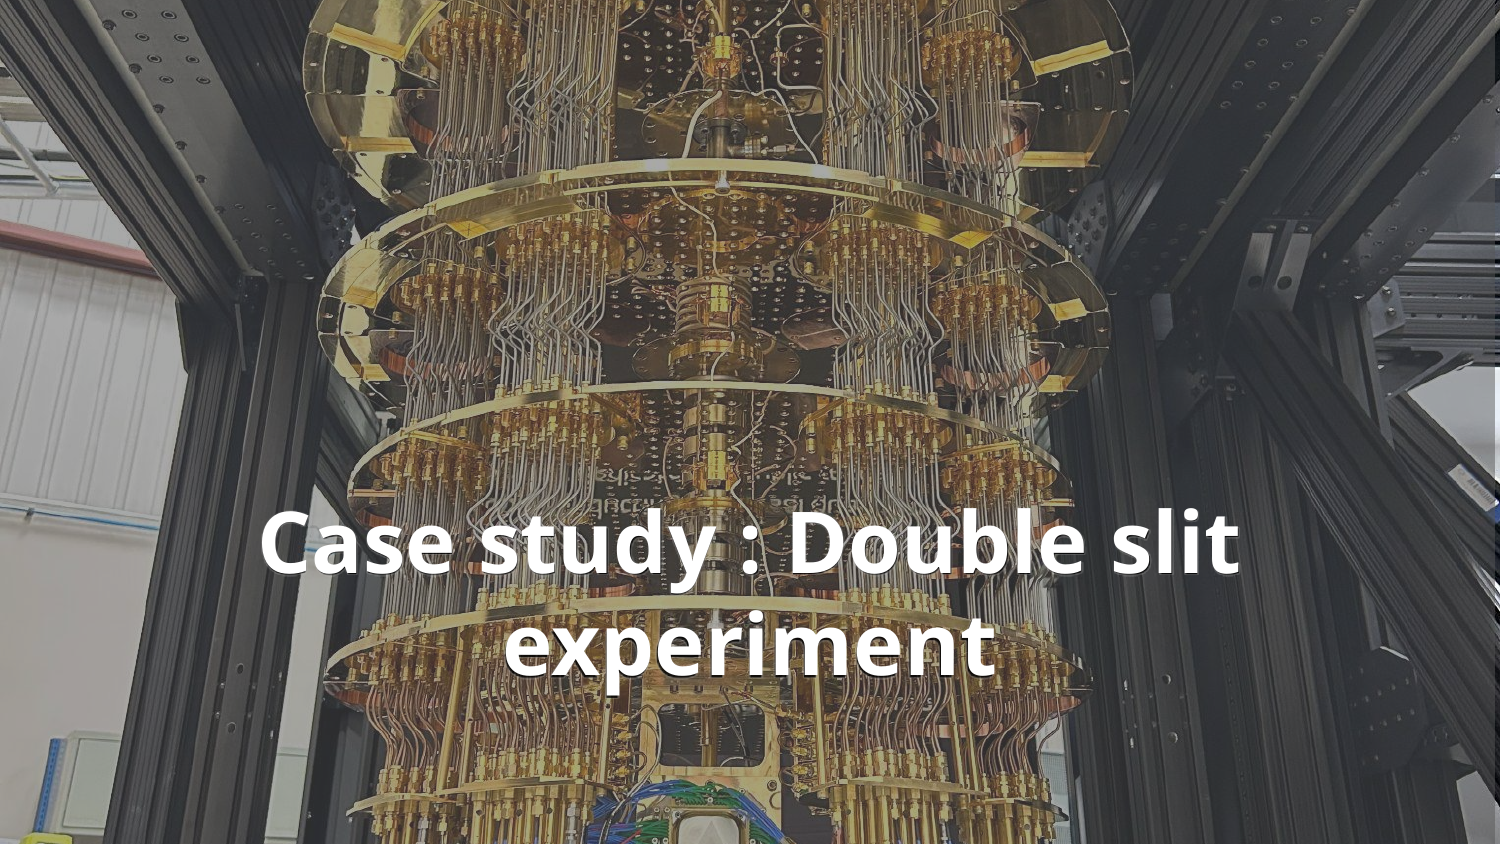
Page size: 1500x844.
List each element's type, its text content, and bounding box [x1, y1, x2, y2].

text_box Case study : Double slit experiment [176, 472, 1324, 708]
text_box [0, 0, 1495, 844]
picture [1495, 0, 1500, 844]
